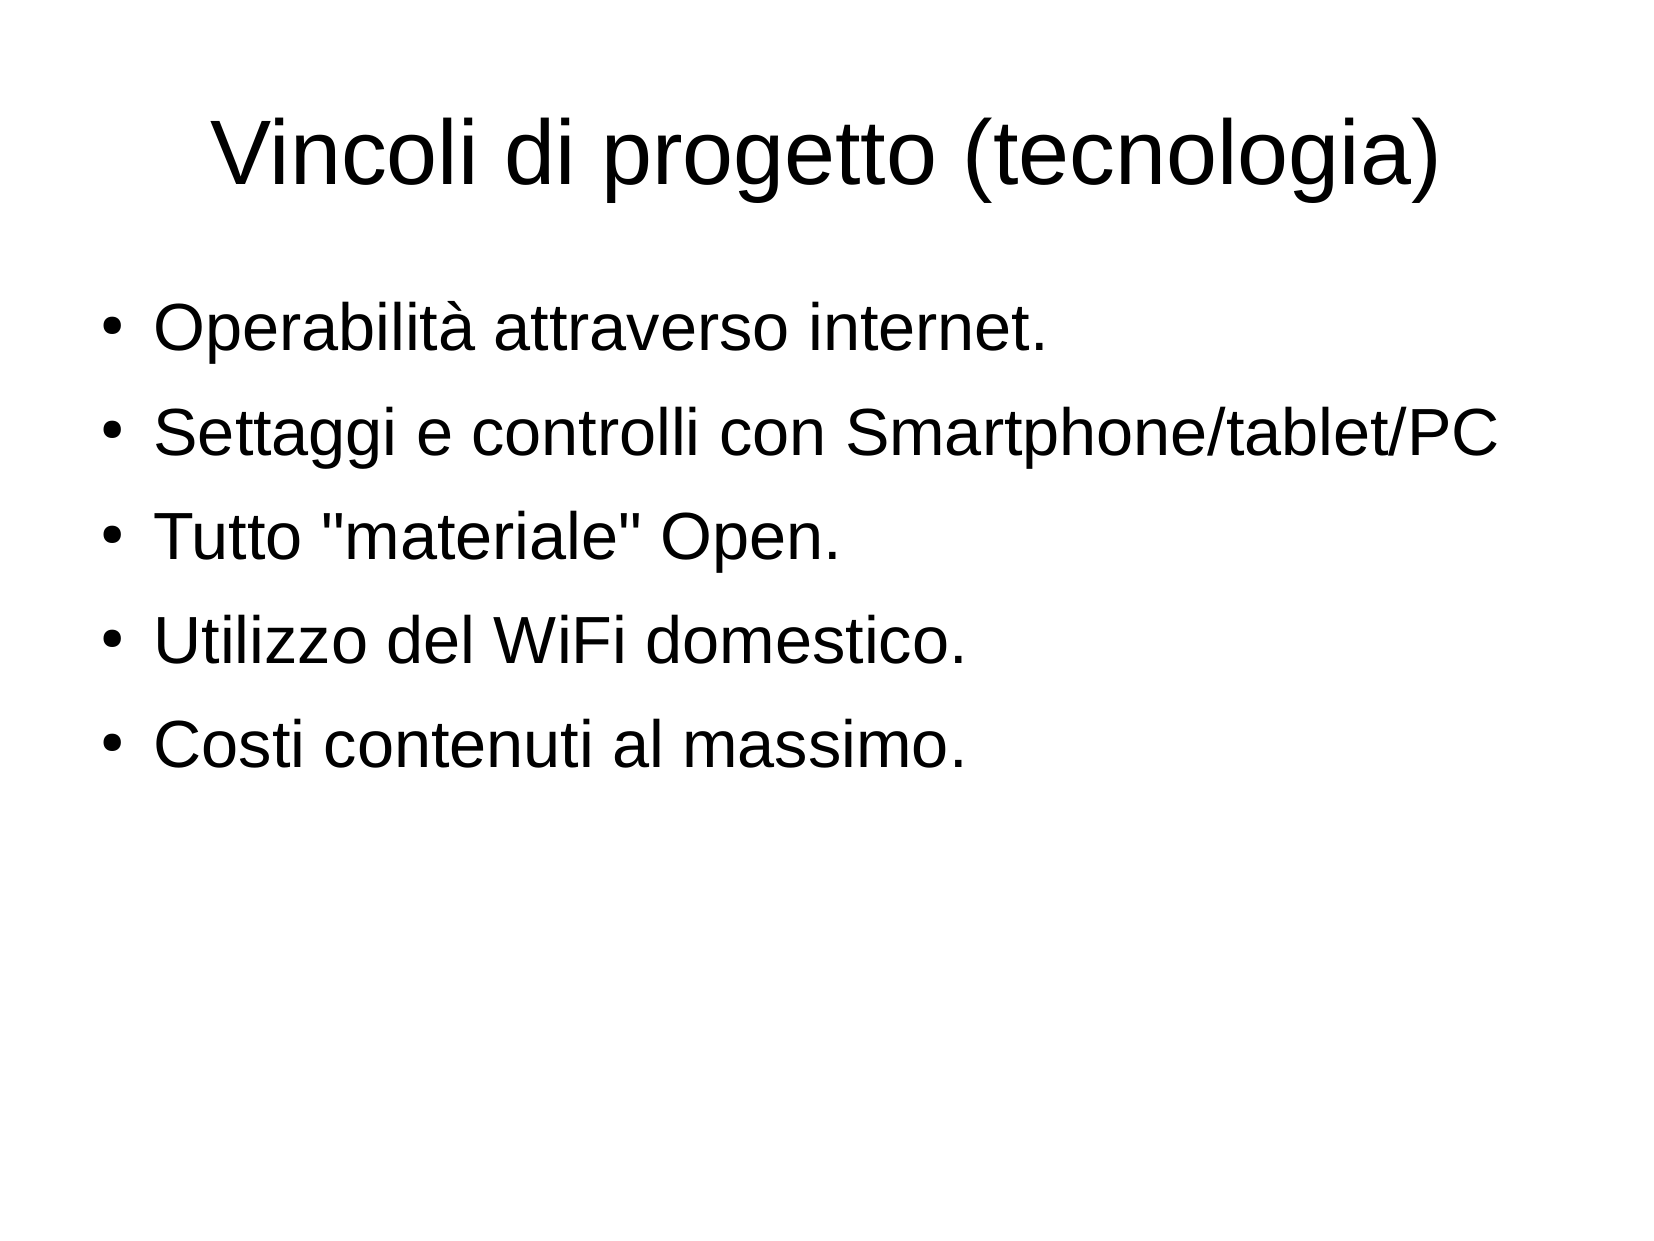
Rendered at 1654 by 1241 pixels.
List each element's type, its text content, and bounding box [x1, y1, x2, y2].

title Vincoli di progetto (tecnologia) [82, 49, 1571, 257]
list Operabilità attraverso internet. Settaggi e controlli con Smartphone/tablet/PC Tutto "materiale" Open. Utilizzo del WiFi domestico. Costi contenuti al massimo. [82, 290, 1571, 1109]
